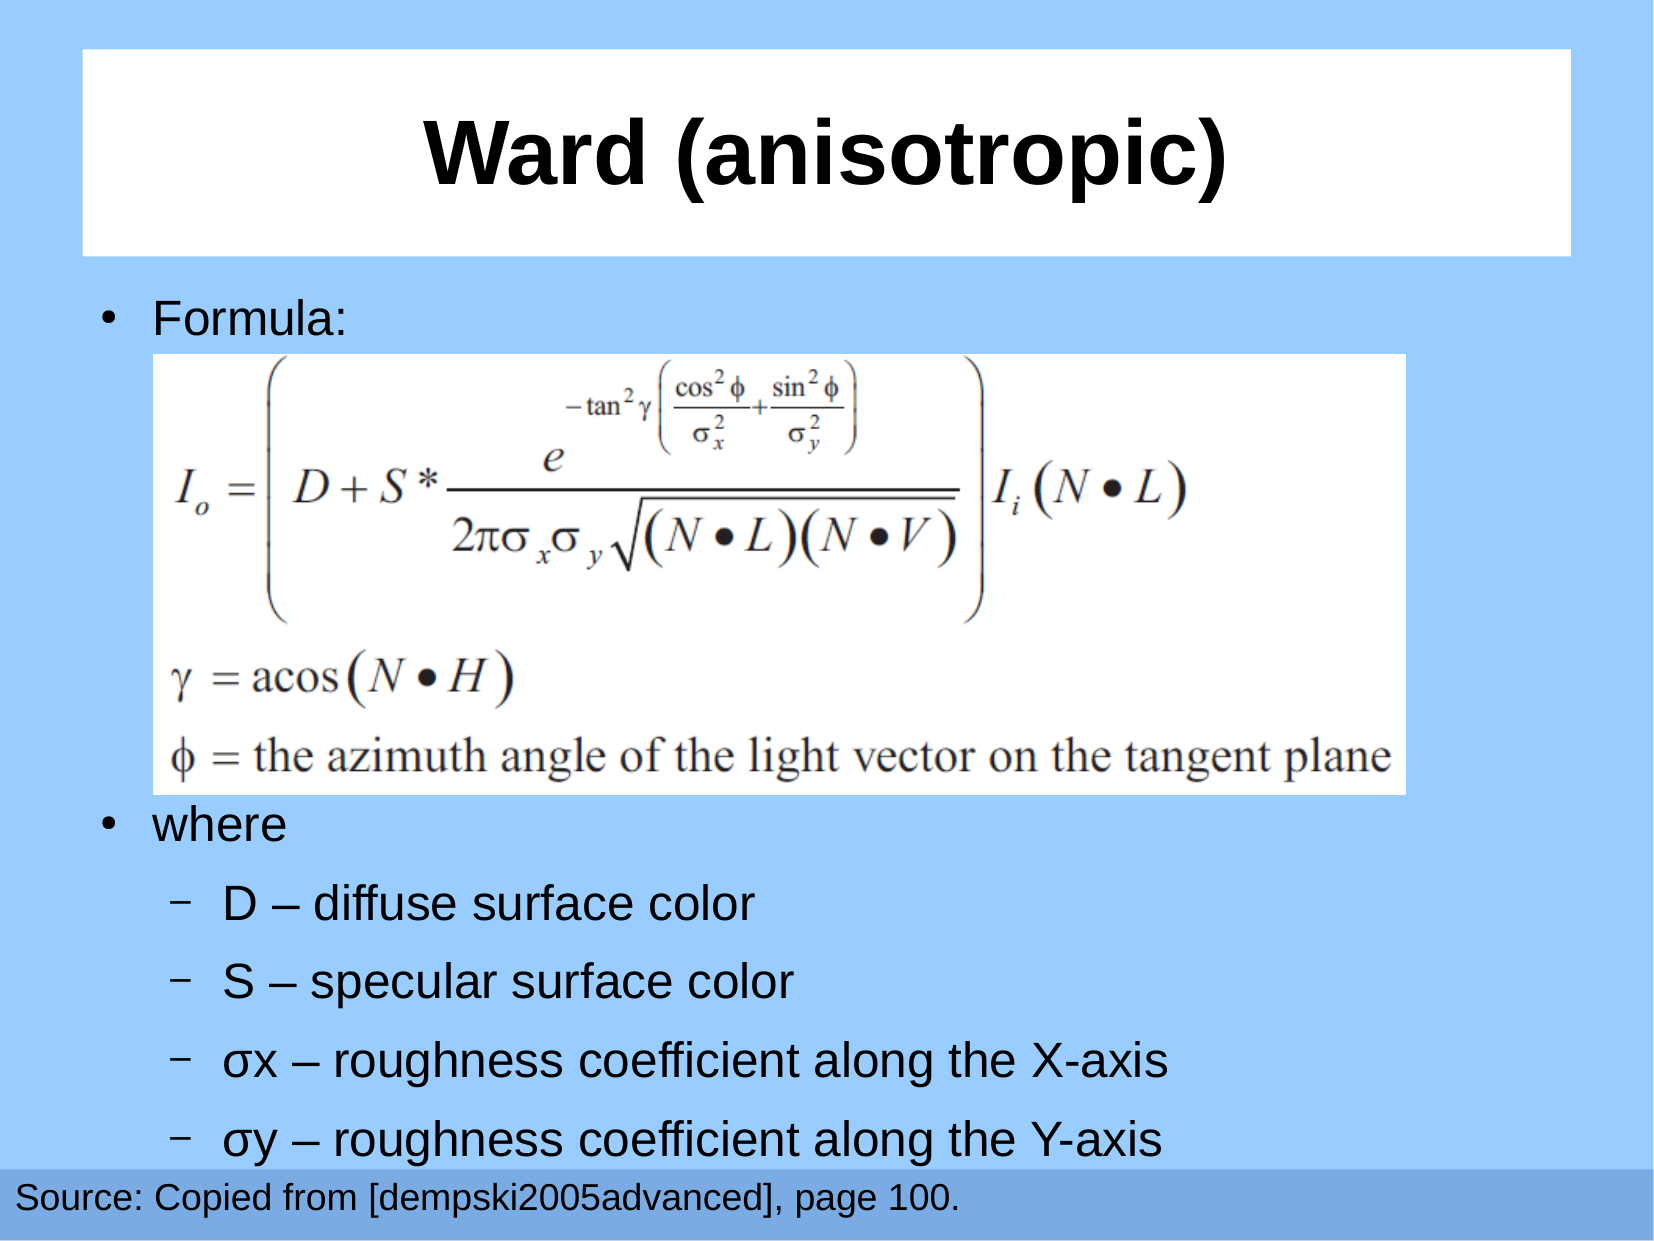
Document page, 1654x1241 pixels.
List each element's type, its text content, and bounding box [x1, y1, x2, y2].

list Formula: where D – diffuse surface color S – specular surface color σx – roughness coefficient along the X-axis σy – roughness coefficient along the Y-axis [82, 290, 1571, 1169]
picture [153, 354, 1406, 795]
title Ward (anisotropic) [82, 49, 1571, 257]
text_box Source: Copied from [dempski2005advanced], page 100. [0, 1169, 1654, 1241]
